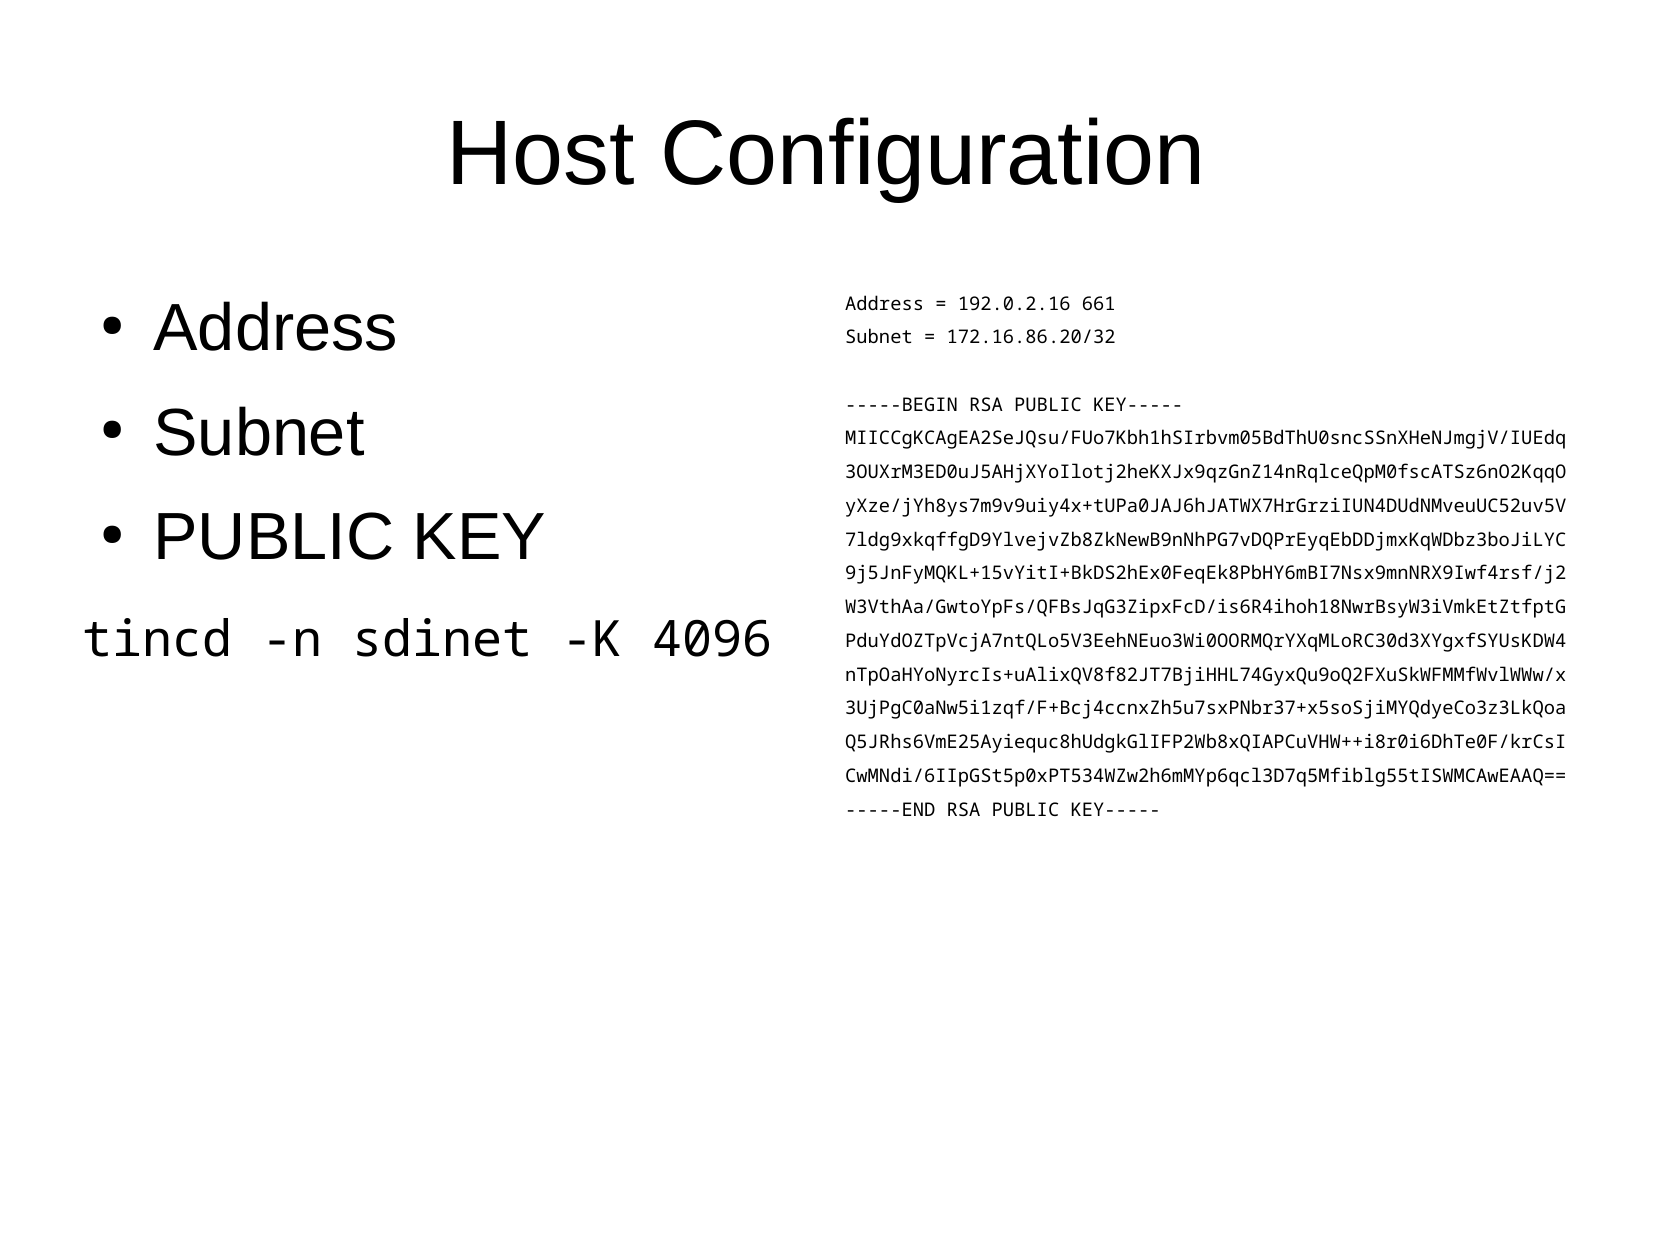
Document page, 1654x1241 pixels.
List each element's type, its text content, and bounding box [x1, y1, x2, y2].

list Address Subnet PUBLIC KEY tincd -n sdinet -K 4096 [82, 290, 809, 1010]
title Host Configuration [82, 49, 1571, 257]
list Address = 192.0.2.16 661 Subnet = 172.16.86.20/32 -----BEGIN RSA PUBLIC KEY----- MIICCgKCAgEA2SeJQsu/FUo7Kbh1hSIrbvm05BdThU0sncSSnXHeNJmgjV/IUEdq 3OUXrM3ED0uJ5AHjXYoIlotj2heKXJx9qzGnZ14nRqlceQpM0fscATSz6nO2KqqO yXze/jYh8ys7m9v9uiy4x+tUPa0JAJ6hJATWX7HrGrziIUN4DUdNMveuUC52uv5V 7ldg9xkqffgD9YlvejvZb8ZkNewB9nNhPG7vDQPrEyqEbDDjmxKqWDbz3boJiLYC 9j5JnFyMQKL+15vYitI+BkDS2hEx0FeqEk8PbHY6mBI7Nsx9mnNRX9Iwf4rsf/j2 W3VthAa/GwtoYpFs/QFBsJqG3ZipxFcD/is6R4ihoh18NwrBsyW3iVmkEtZtfptG PduYdOZTpVcjA7ntQLo5V3EehNEuo3Wi0OORMQrYXqMLoRC30d3XYgxfSYUsKDW4 nTpOaHYoNyrcIs+uAlixQV8f82JT7BjiHHL74GyxQu9oQ2FXuSkWFMMfWvlWWw/x 3UjPgC0aNw5i1zqf/F+Bcj4ccnxZh5u7sxPNbr37+x5soSjiMYQdyeCo3z3LkQoa Q5JRhs6VmE25Ayiequc8hUdgkGlIFP2Wb8xQIAPCuVHW++i8r0i6DhTe0F/krCsI CwMNdi/6IIpGSt5p0xPT534WZw2h6mMYp6qcl3D7q5Mfiblg55tISWMCAwEAAQ== -----END RSA PUBLIC KEY----- [845, 290, 1572, 1010]
